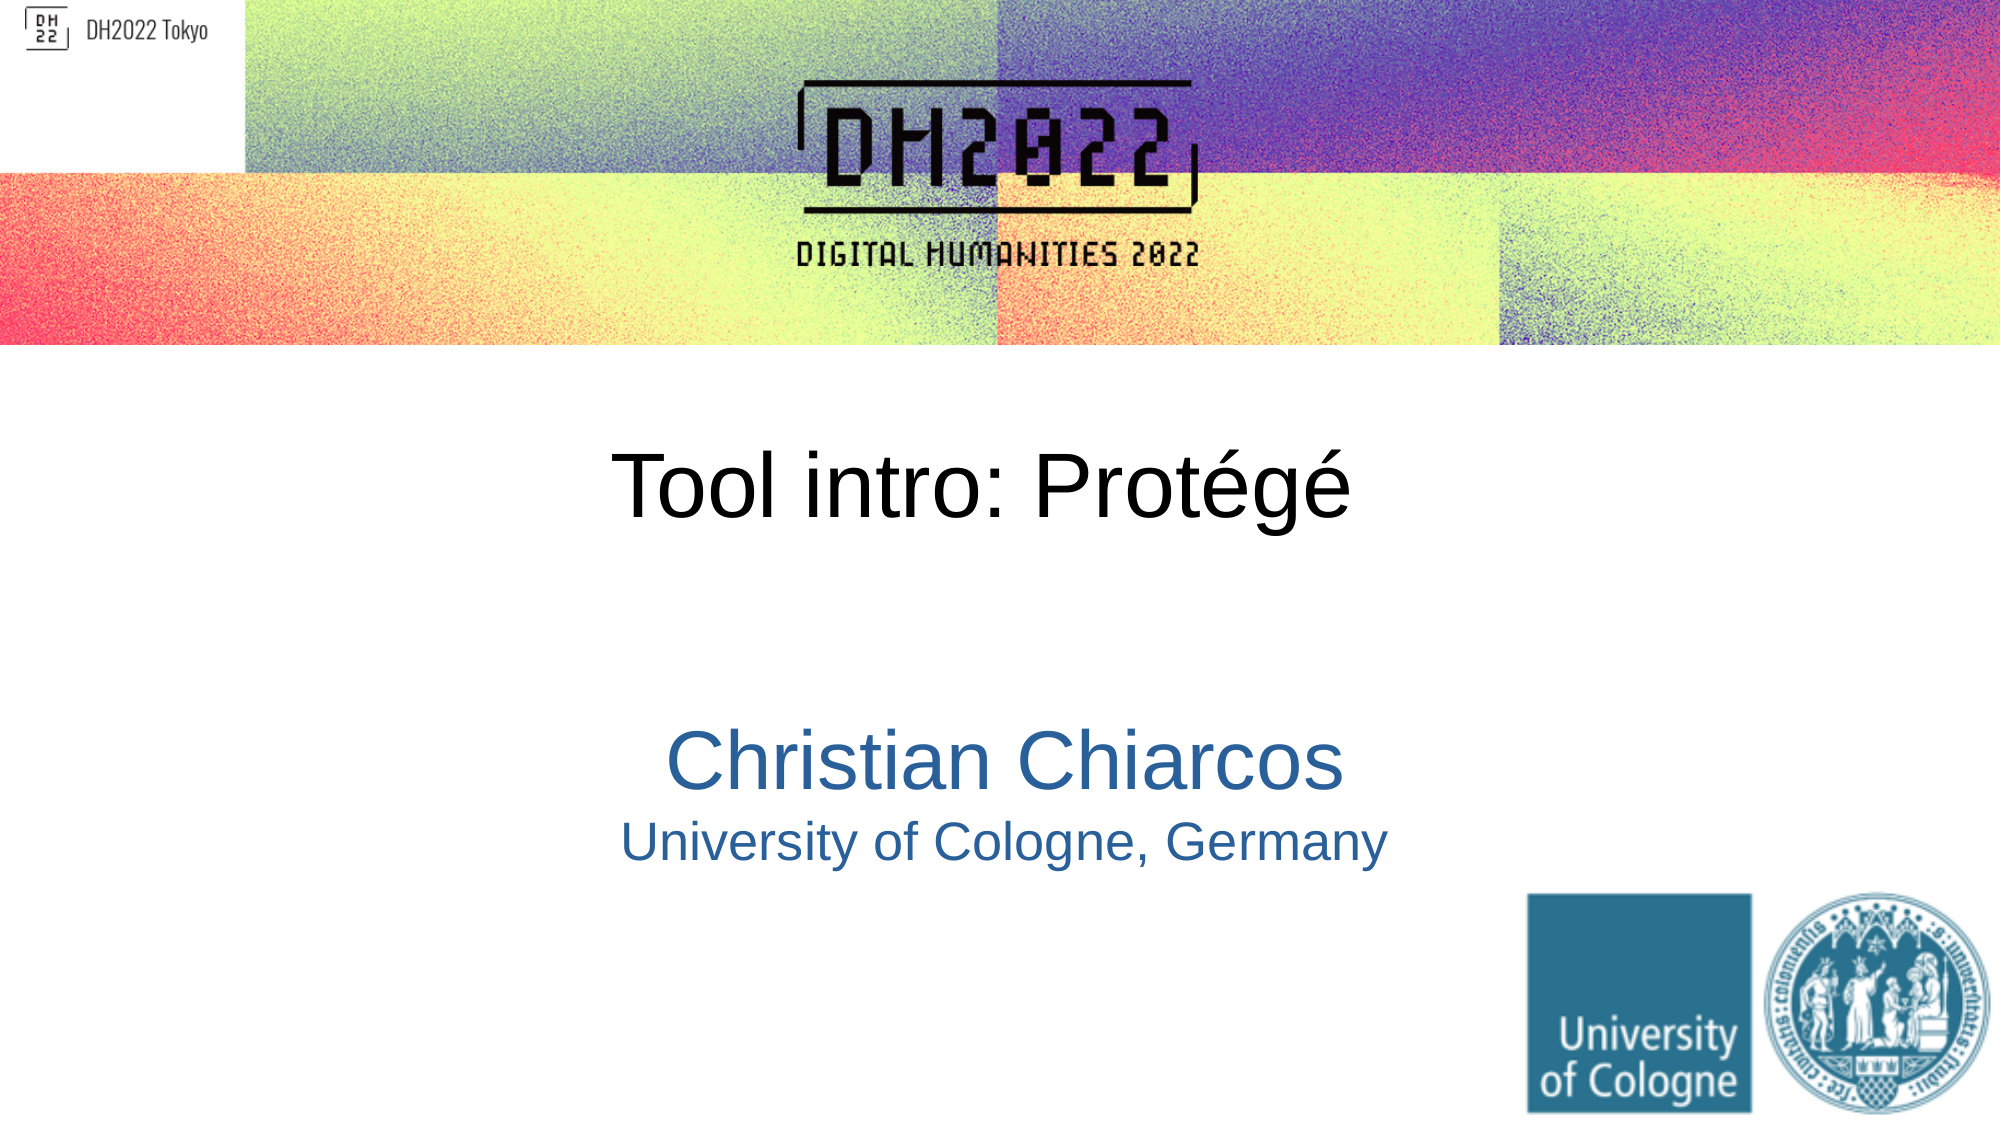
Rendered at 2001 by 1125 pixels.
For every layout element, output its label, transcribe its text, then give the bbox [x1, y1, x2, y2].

picture [0, 0, 2000, 345]
picture [1520, 884, 2000, 1123]
title Tool intro: Protégé [345, 360, 1621, 602]
text_box Christian Chiarcos University of Cologne, Germany [555, 698, 1456, 879]
